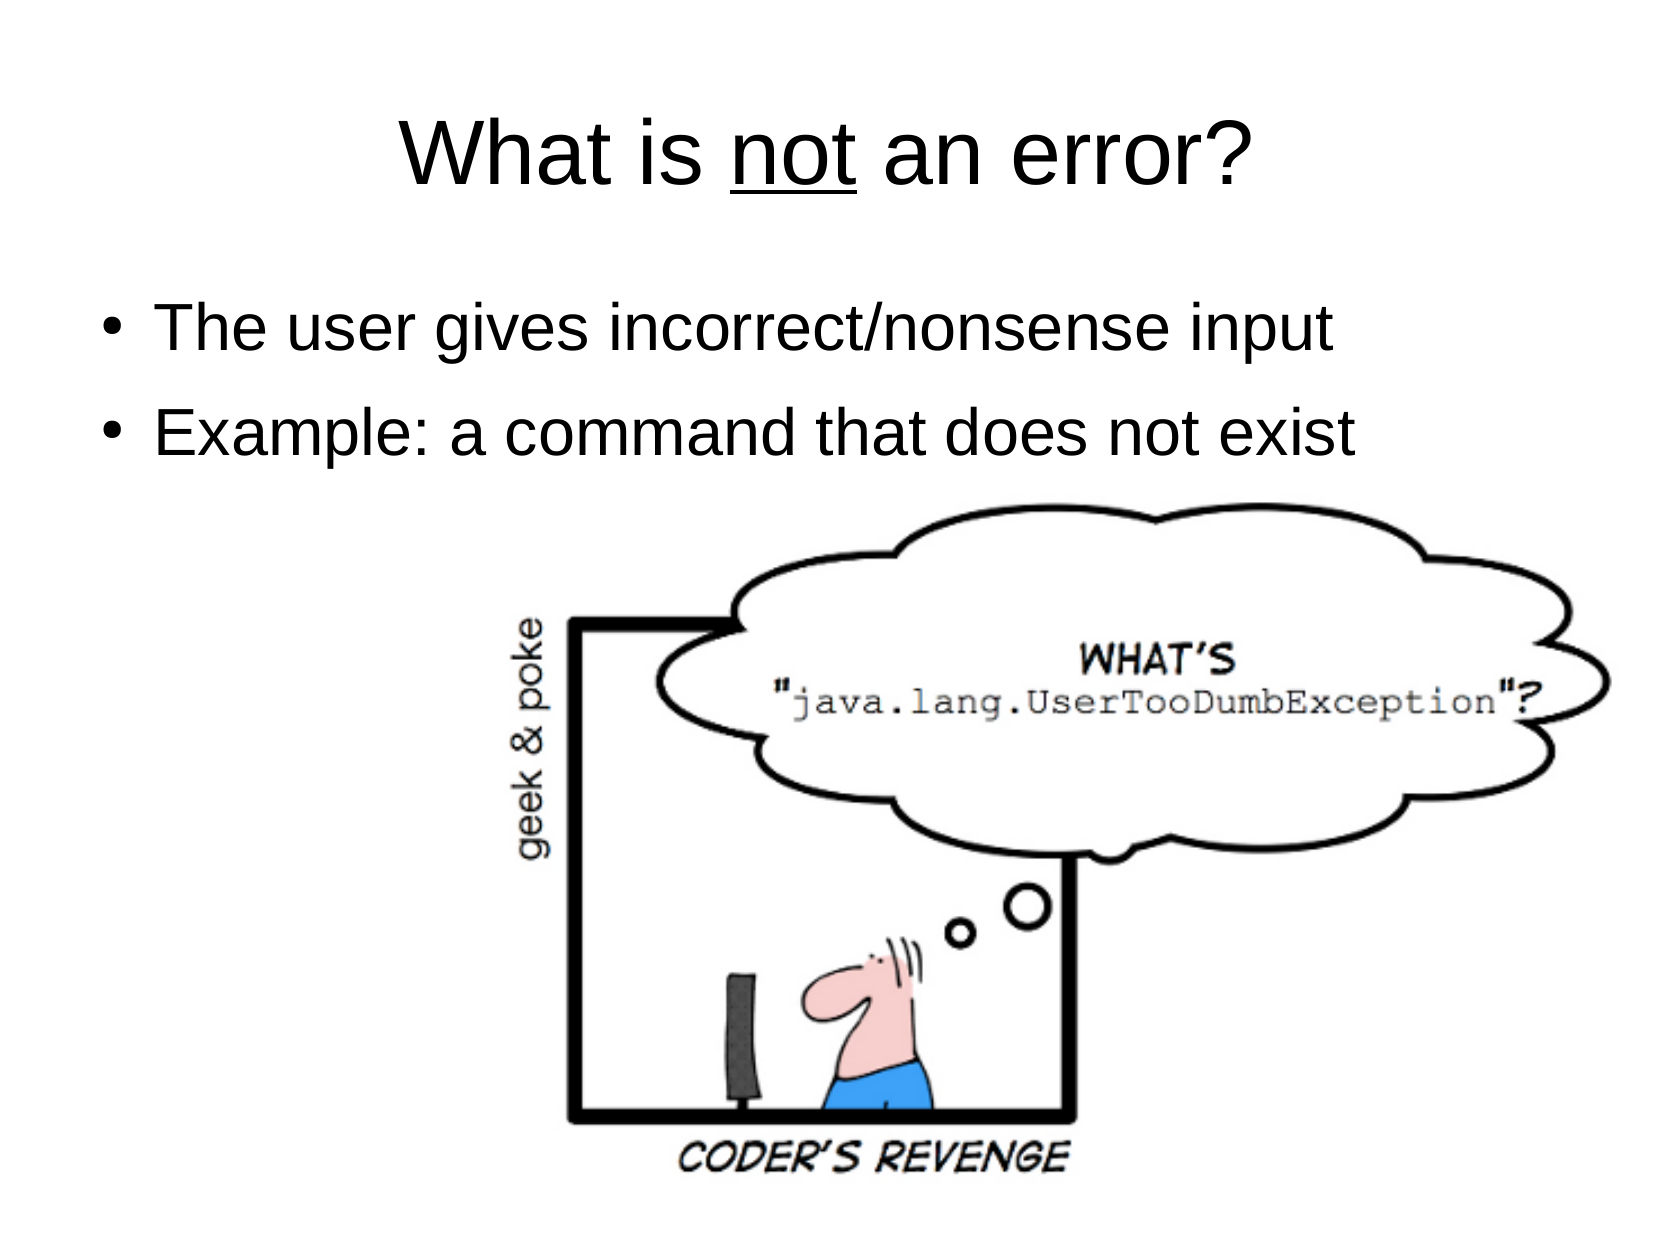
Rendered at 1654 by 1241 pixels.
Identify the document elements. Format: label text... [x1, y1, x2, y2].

list The user gives incorrect/nonsense input Example: a command that does not exist [82, 290, 1621, 511]
title What is not an error? [82, 49, 1571, 257]
picture [495, 511, 1621, 1217]
